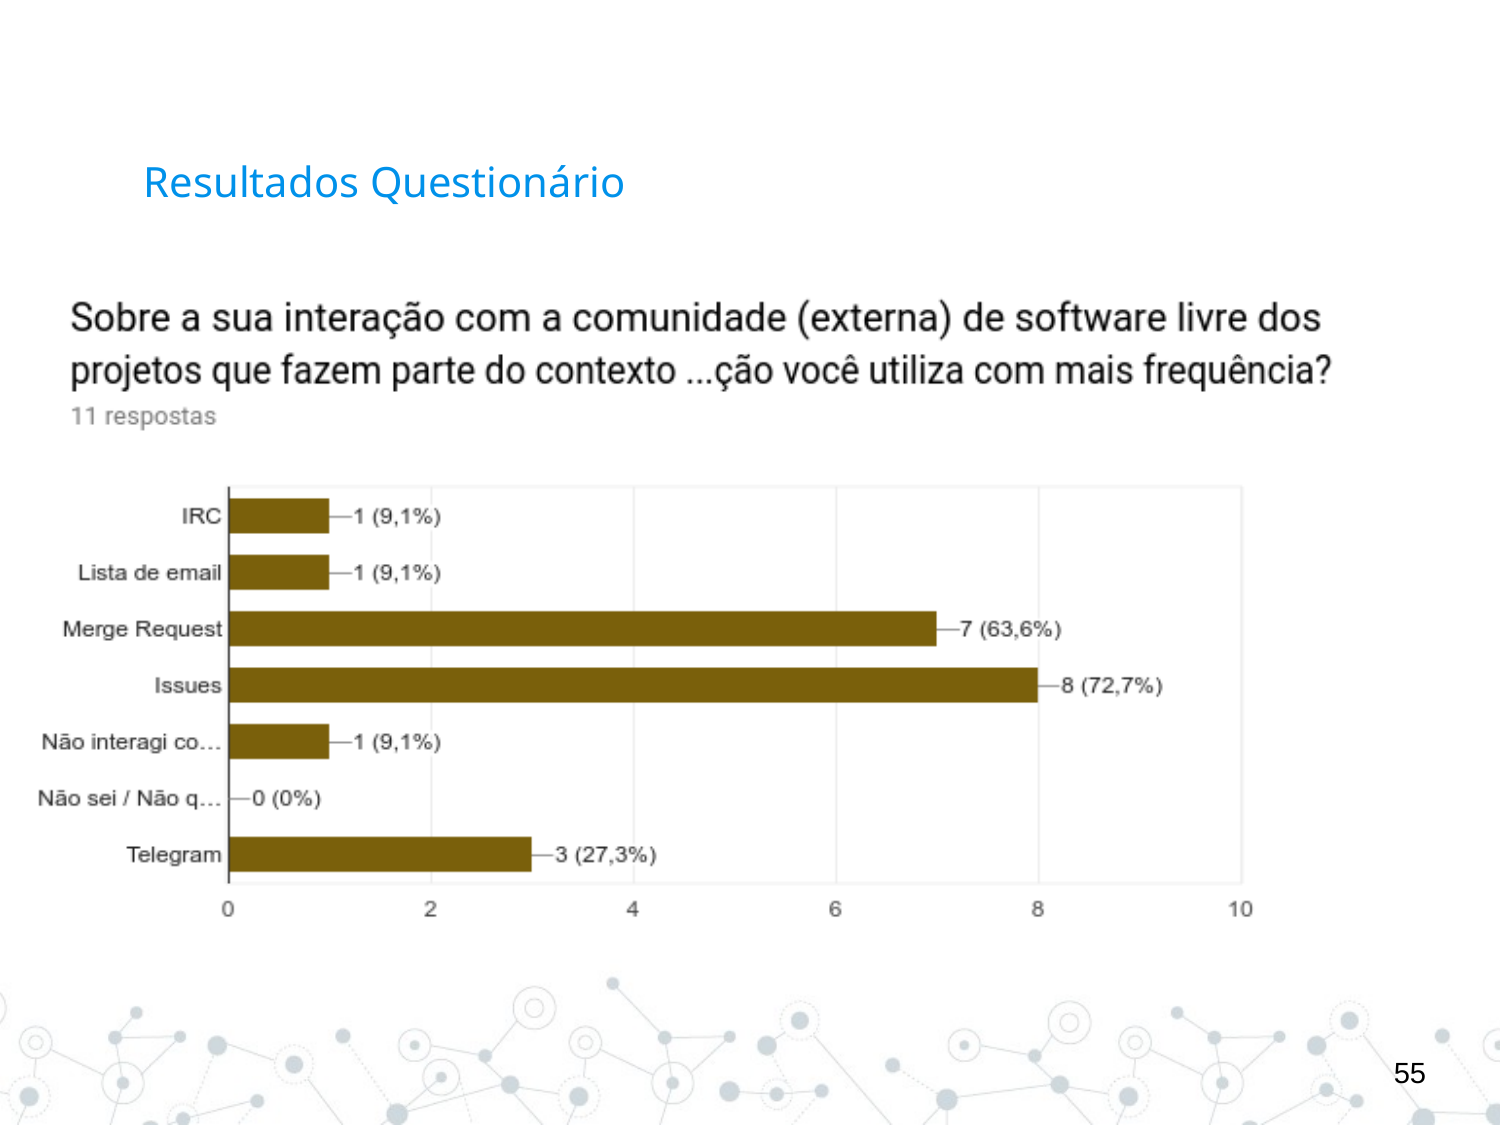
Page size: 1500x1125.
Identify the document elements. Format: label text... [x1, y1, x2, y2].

picture [0, 0, 1500, 1125]
slide_number <number> [1378, 1038, 1469, 1125]
title Resultados Questionário [128, 67, 1372, 222]
